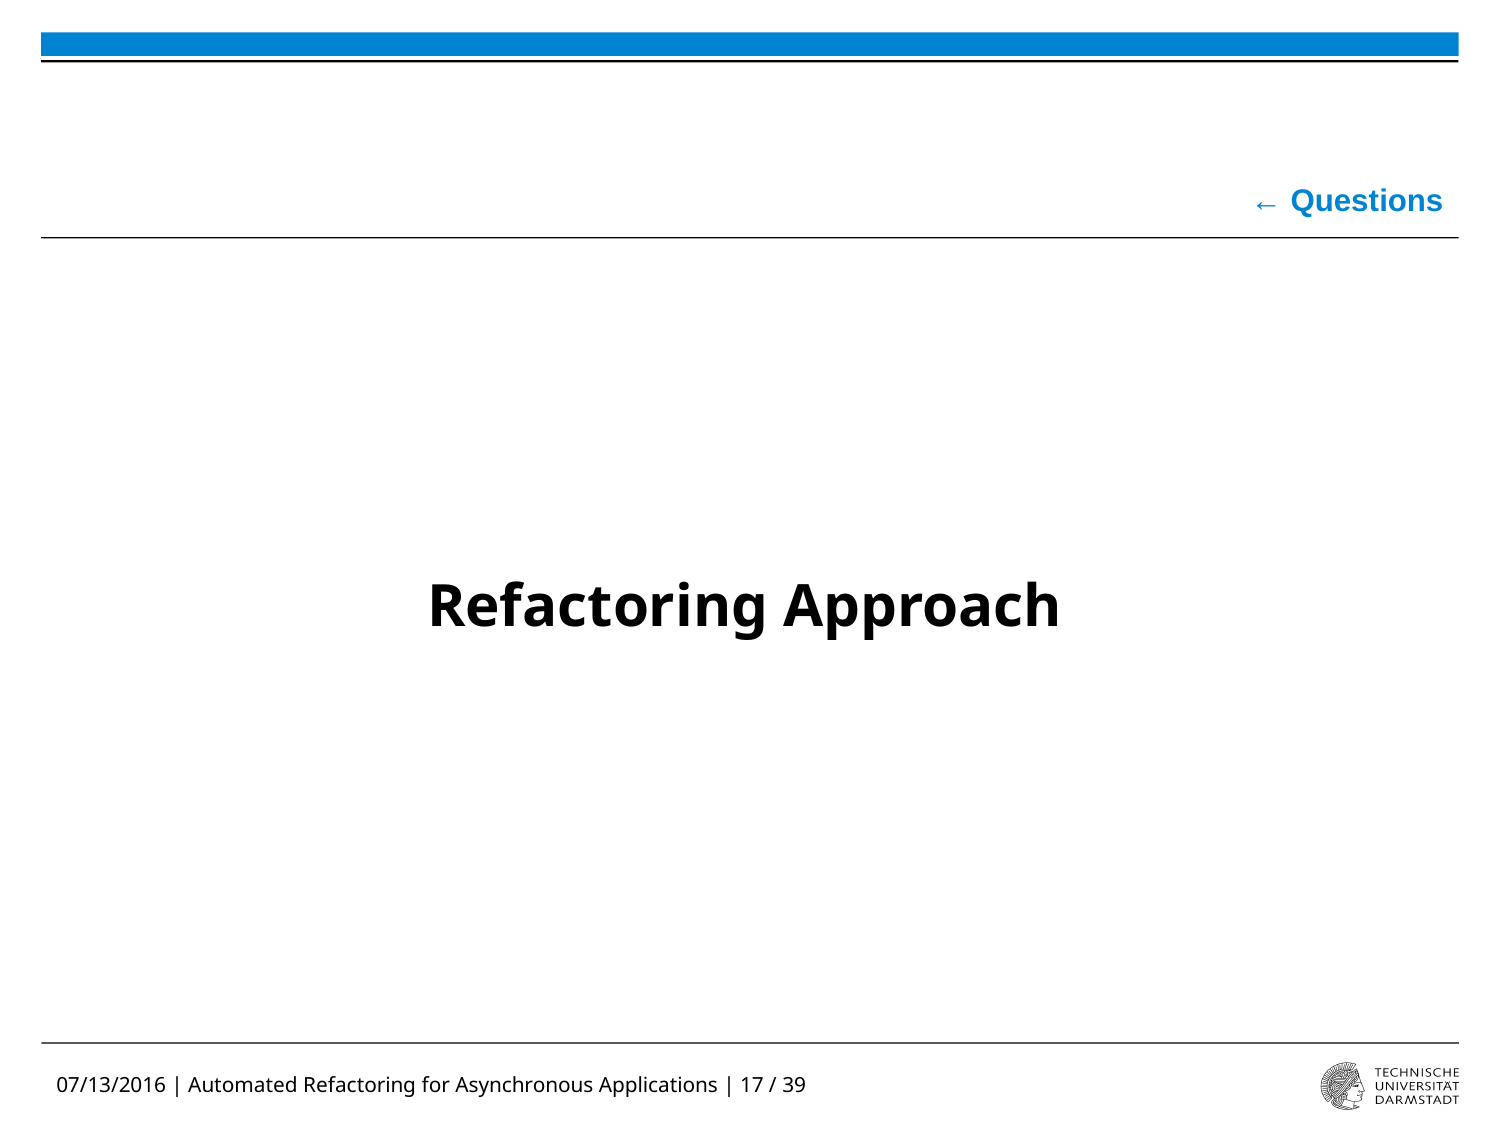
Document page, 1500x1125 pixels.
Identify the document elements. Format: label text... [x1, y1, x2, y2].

text_box Refactoring Approach [199, 534, 1290, 673]
text_box ← Questions [1215, 164, 1444, 218]
picture [1305, 1054, 1459, 1118]
